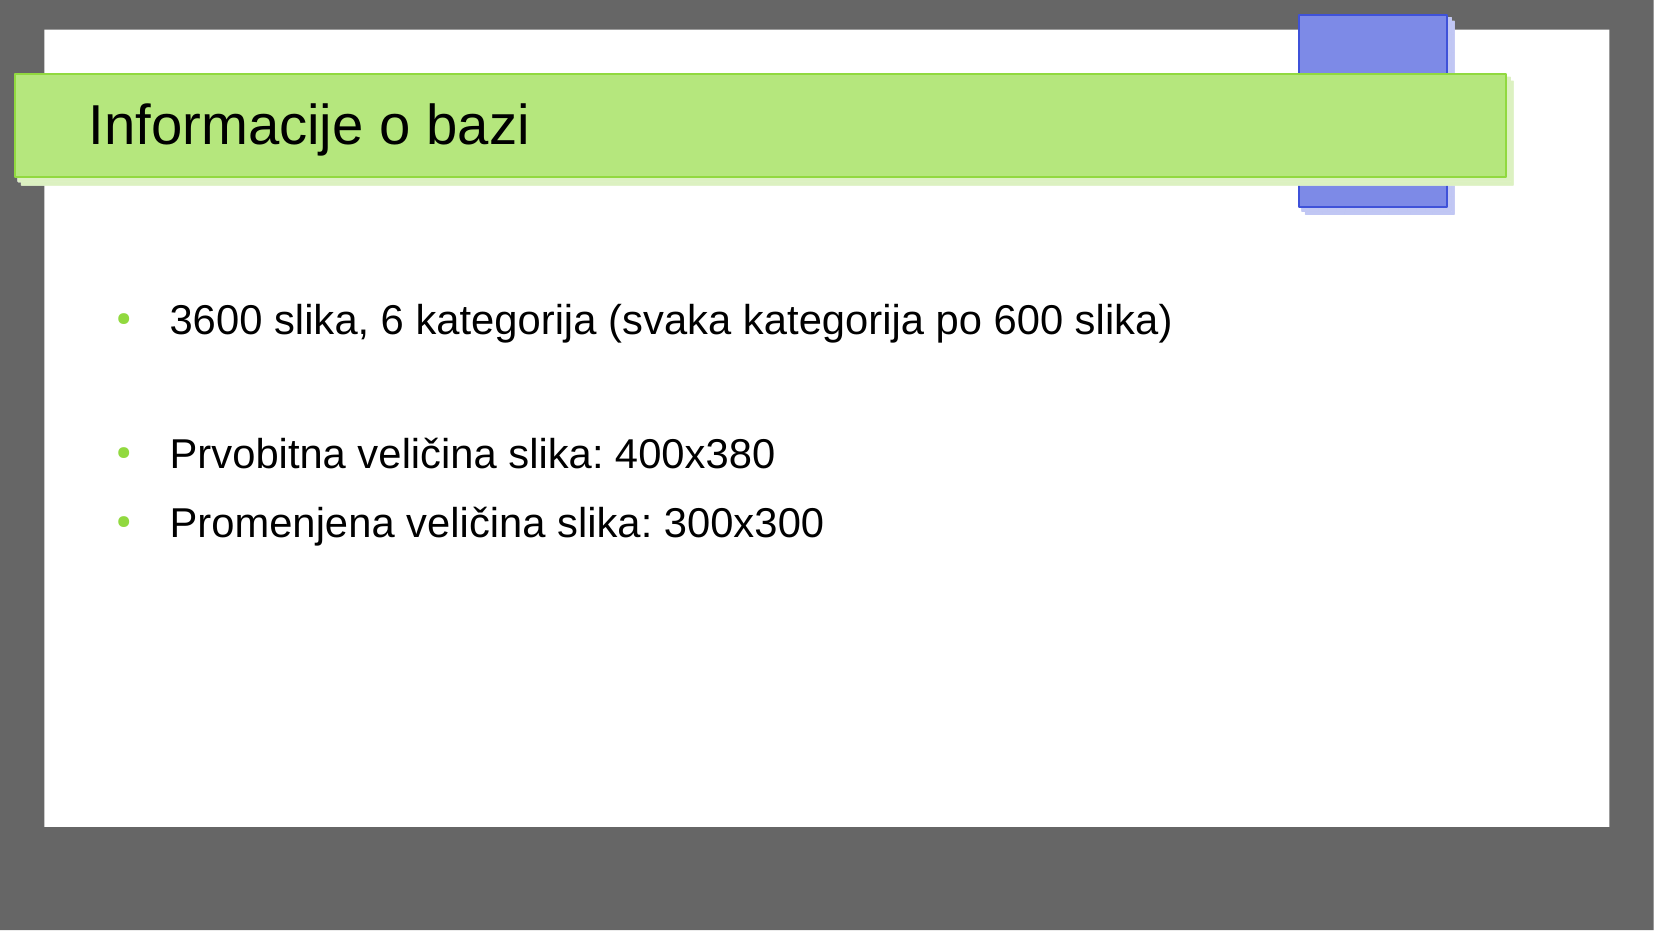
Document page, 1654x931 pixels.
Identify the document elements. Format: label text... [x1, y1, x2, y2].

list 3600 slika, 6 kategorija (svaka kategorija po 600 slika) [98, 296, 1576, 413]
list Prvobitna veličina slika: 400x380 Promenjena veličina slika: 300x300 [98, 430, 1576, 713]
title Informacije o bazi [88, 73, 1506, 178]
